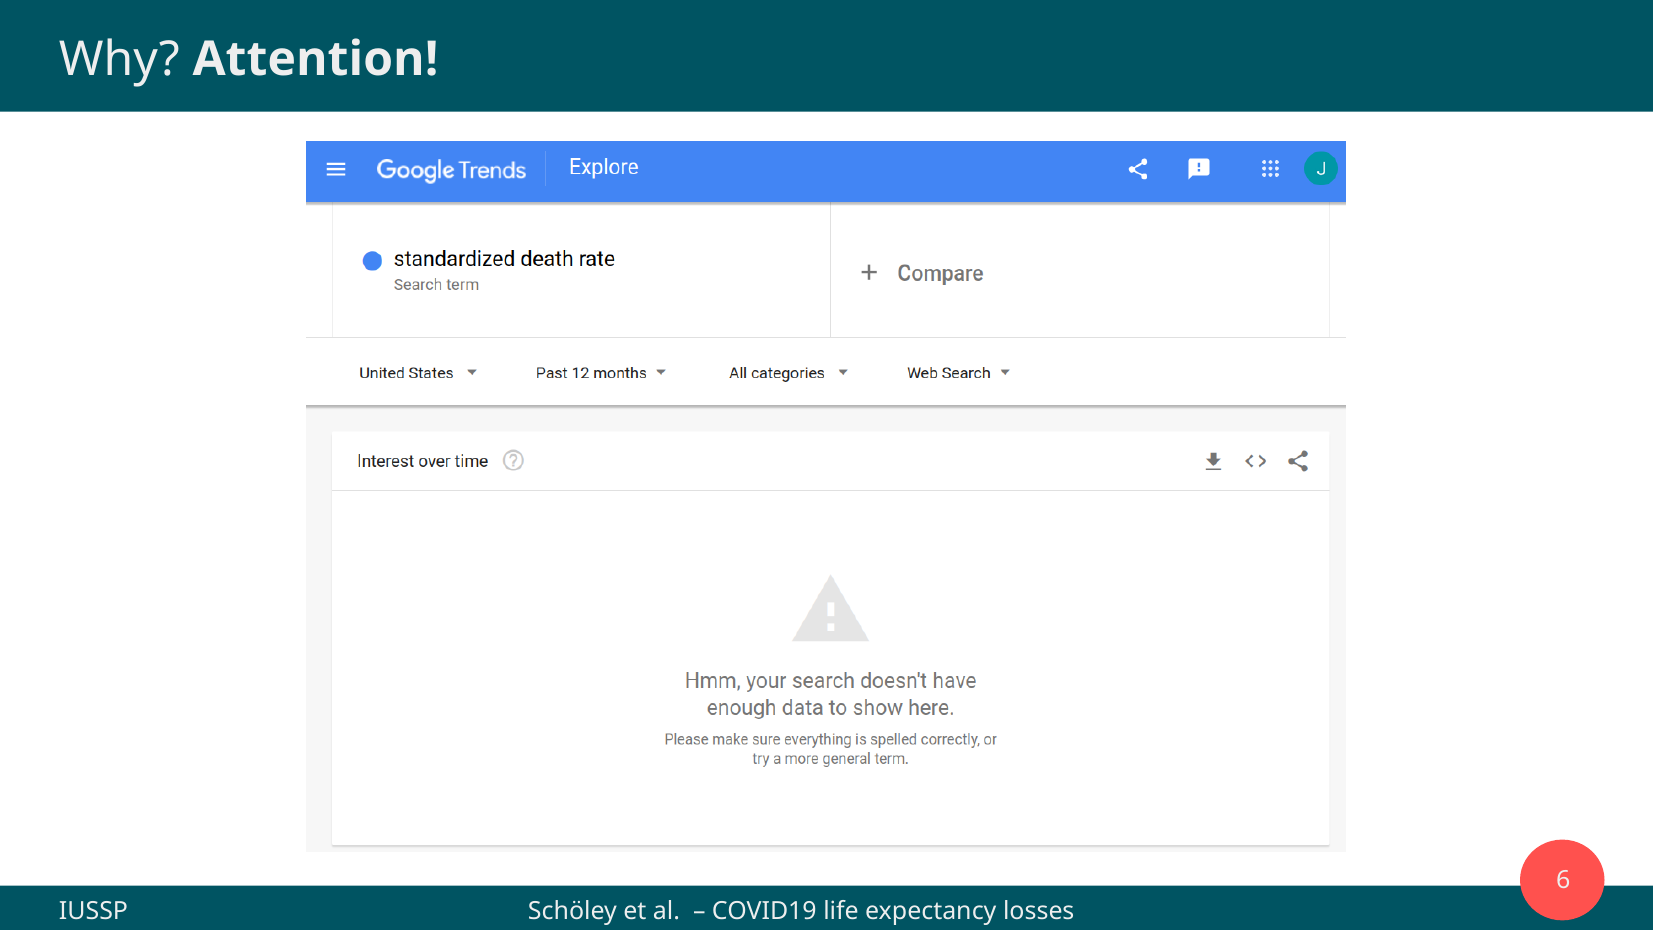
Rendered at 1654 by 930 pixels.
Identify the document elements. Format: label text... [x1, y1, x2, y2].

picture [306, 141, 1346, 852]
title Why? Attention! [58, 0, 1594, 117]
